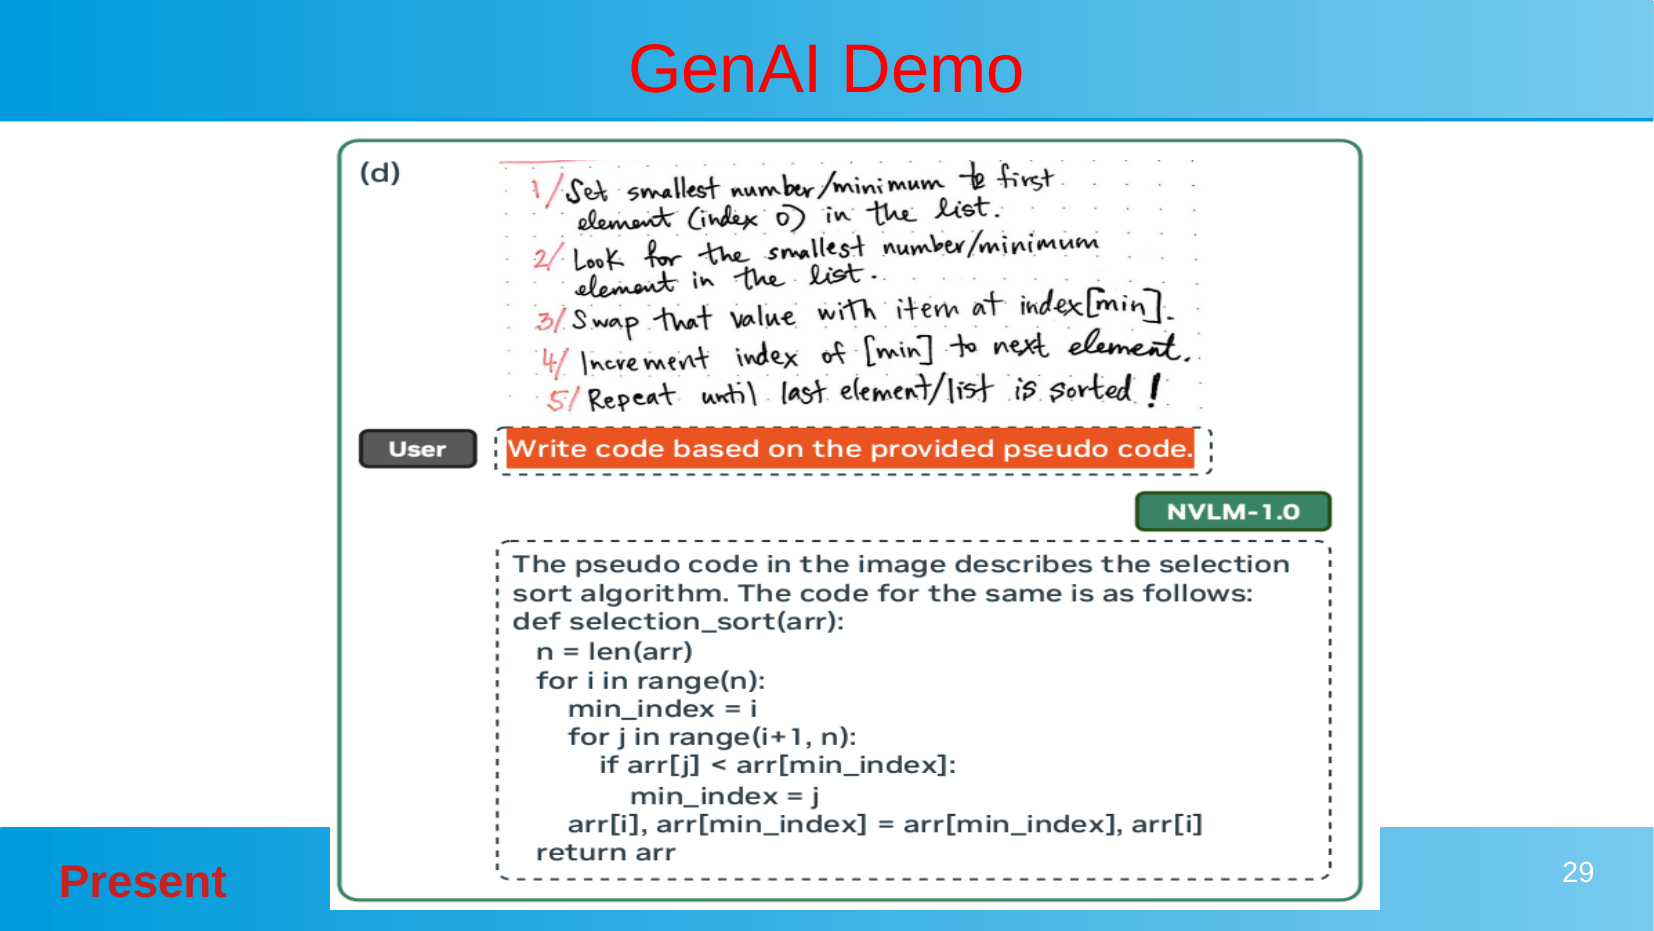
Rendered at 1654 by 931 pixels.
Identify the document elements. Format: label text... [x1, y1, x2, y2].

picture [330, 130, 1380, 910]
title GenAI Demo [59, 29, 1595, 108]
